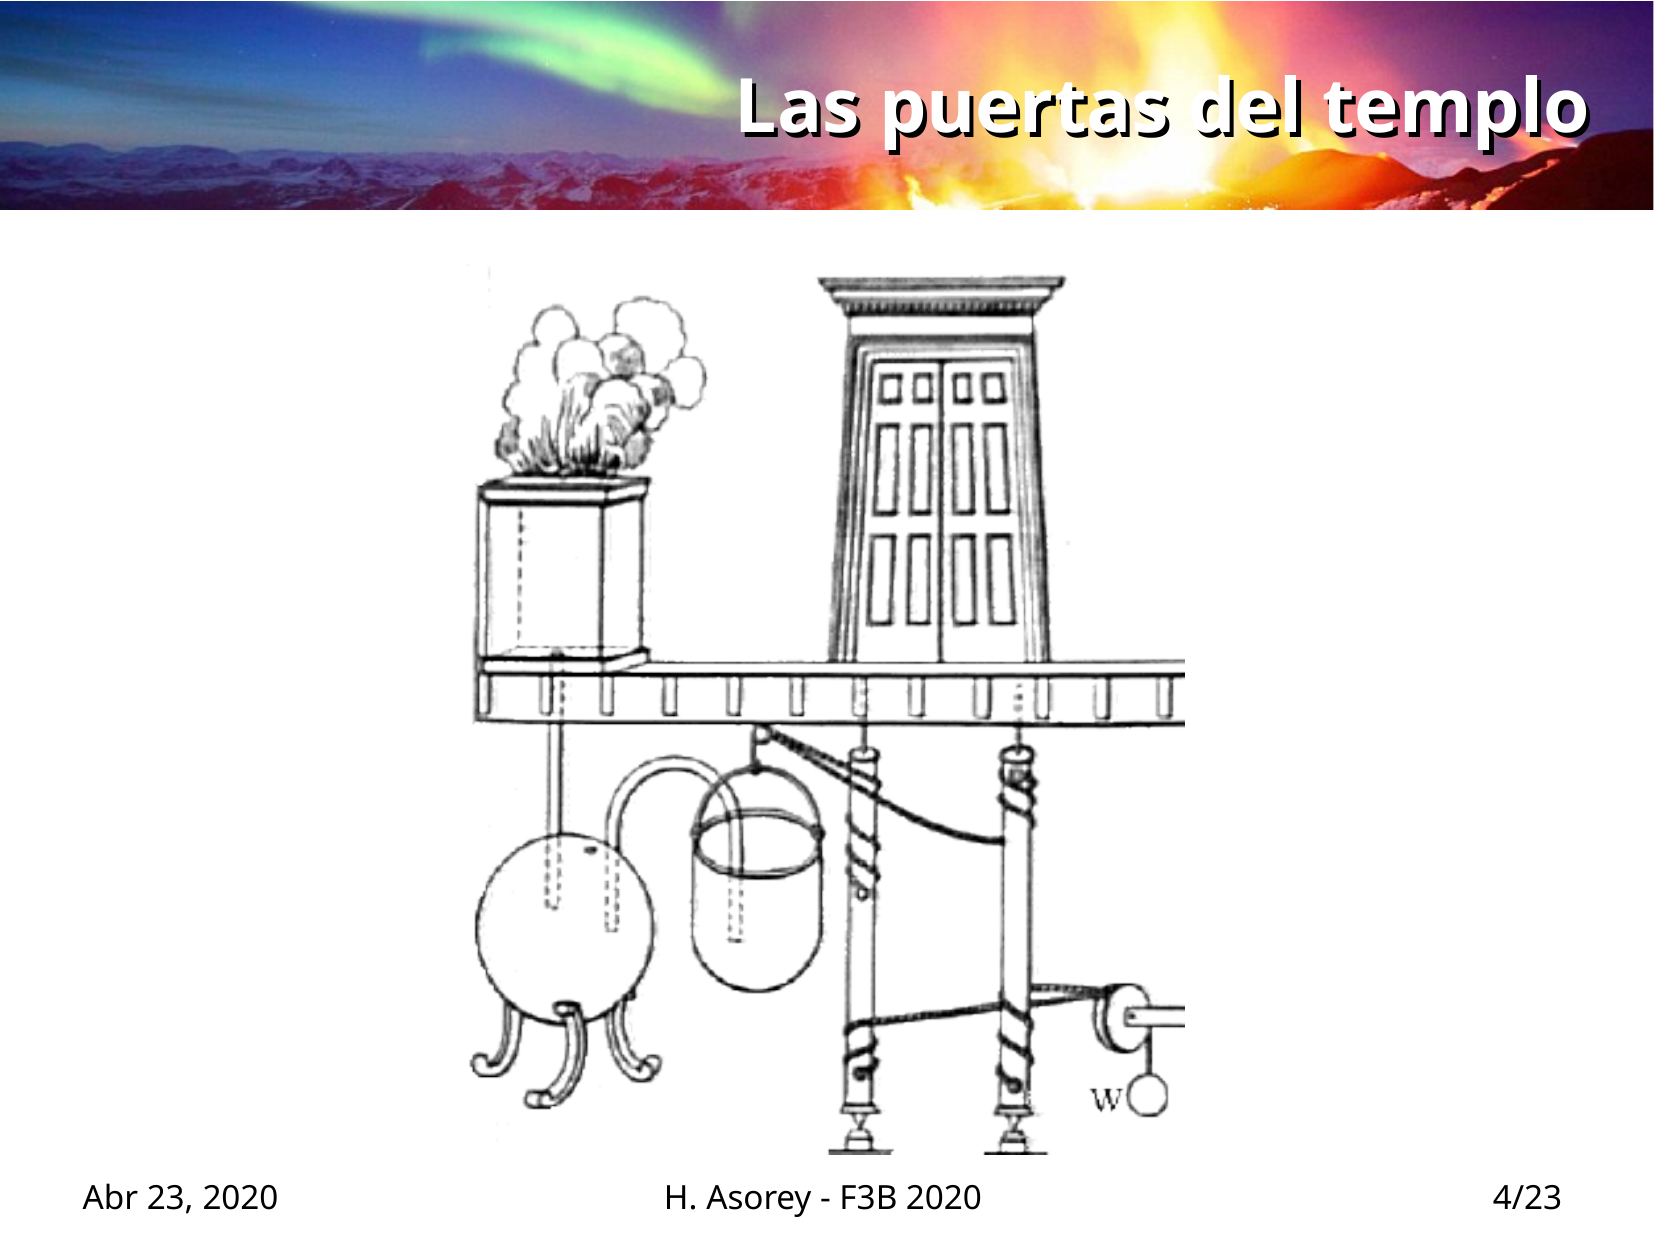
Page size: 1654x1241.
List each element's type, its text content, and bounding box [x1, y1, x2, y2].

title Las puertas del templo [45, 15, 1606, 191]
picture [0, 1, 1654, 210]
picture [465, 254, 1185, 1156]
